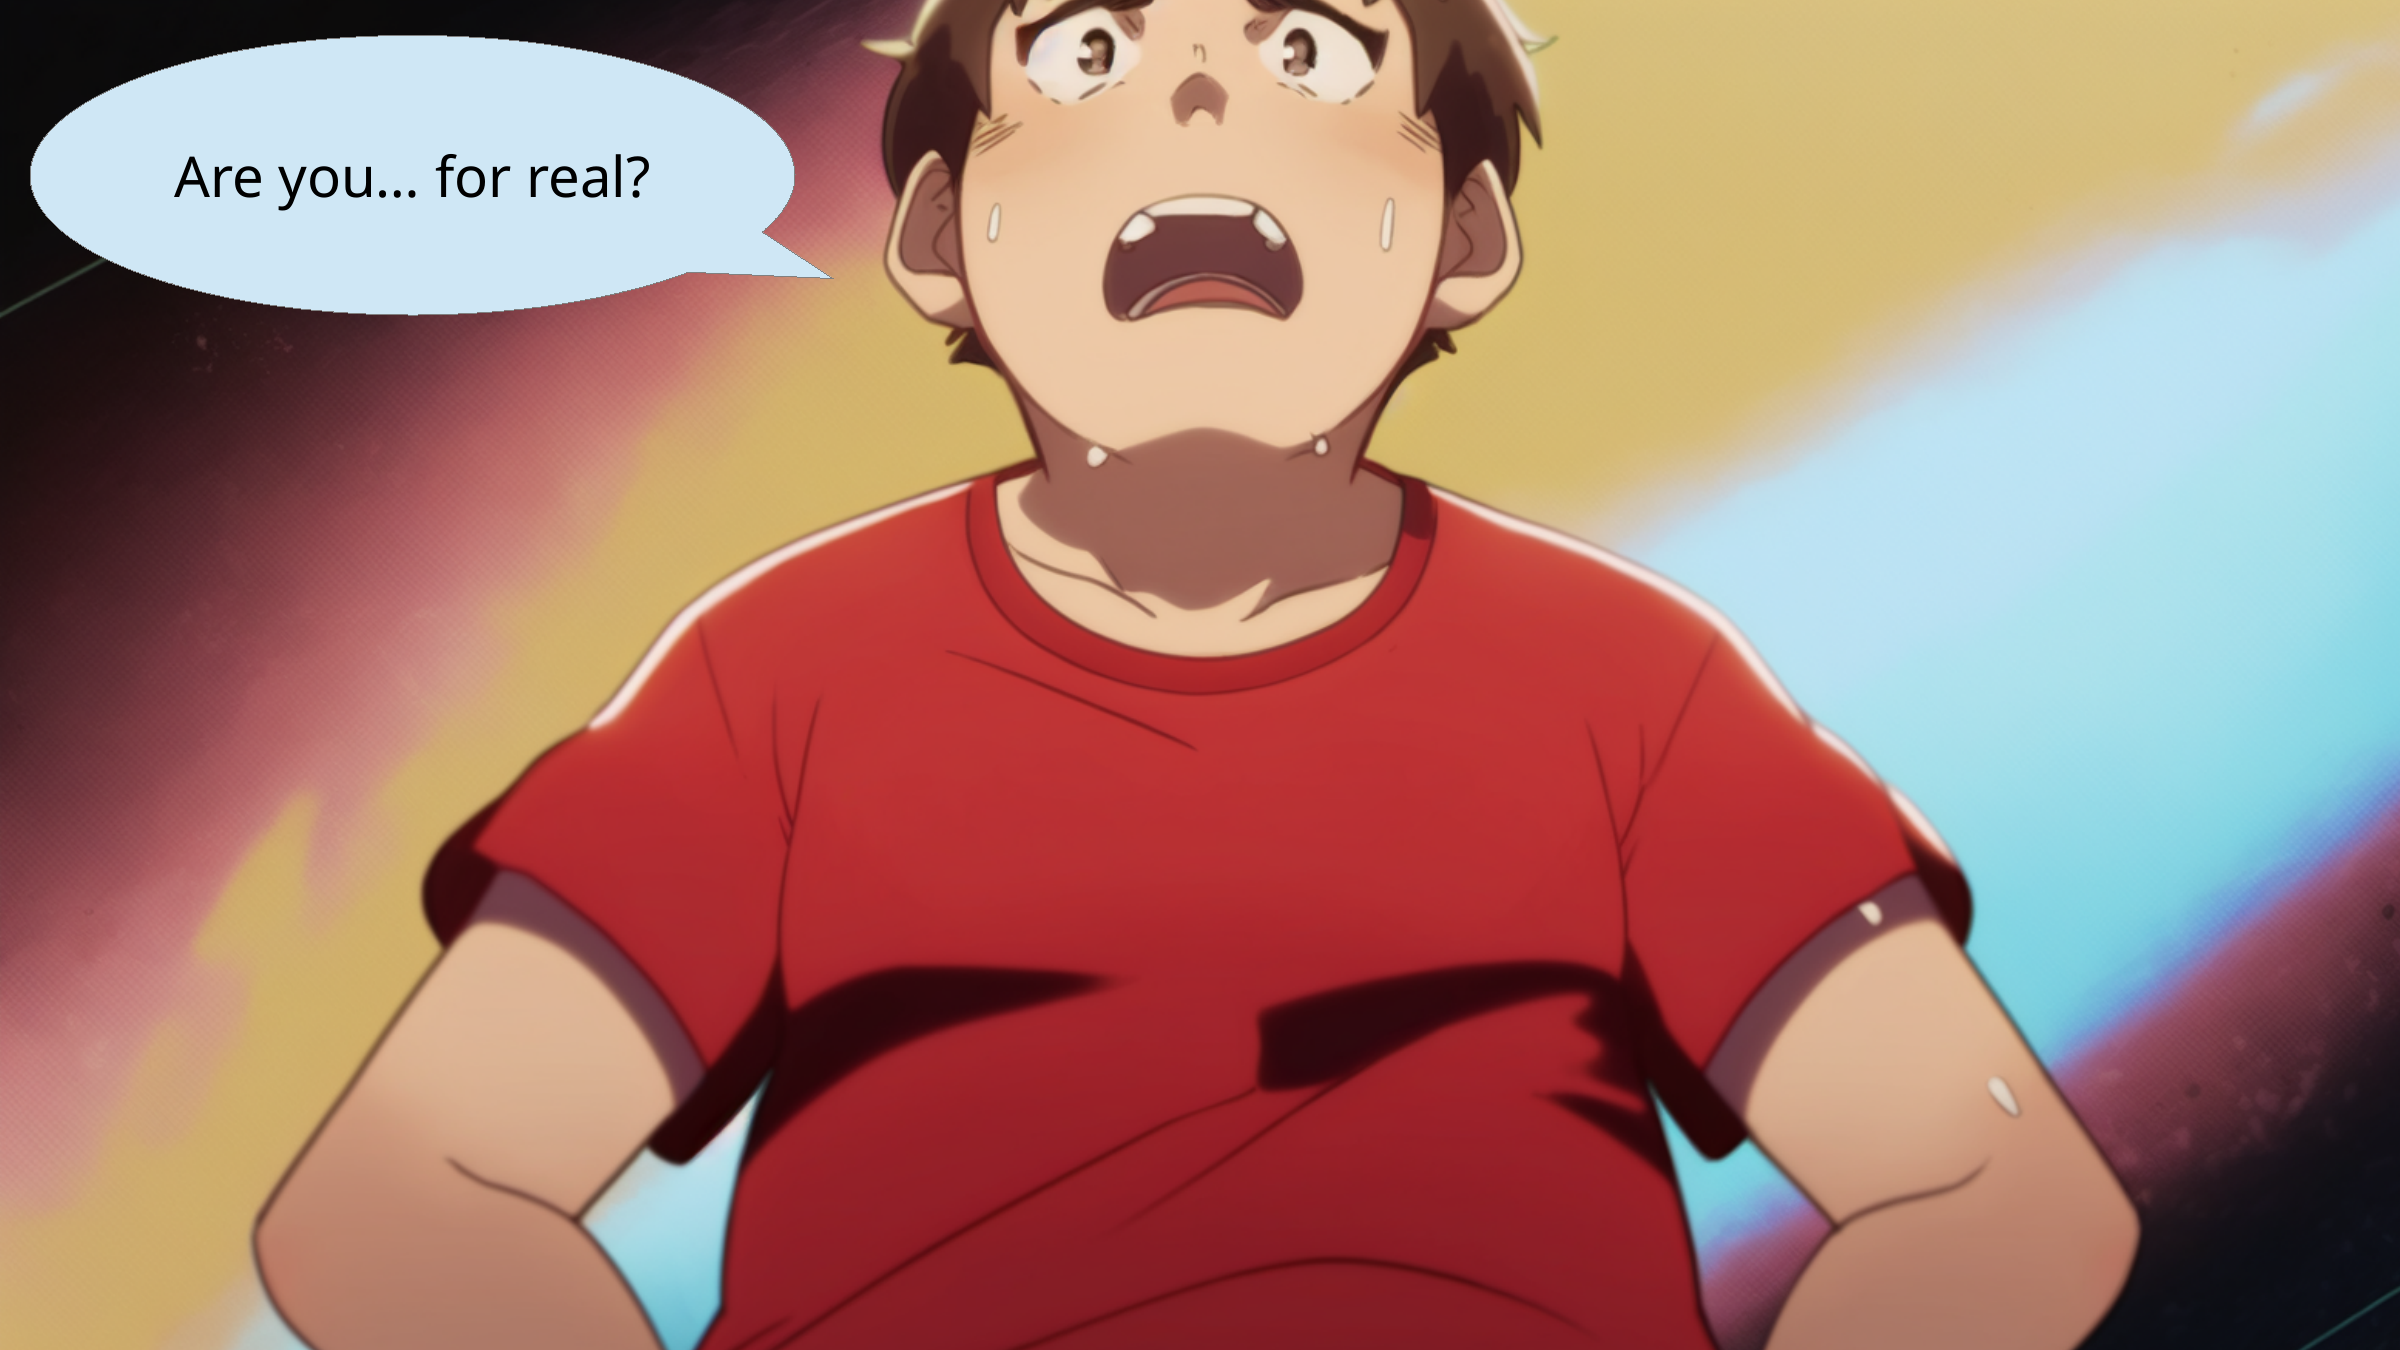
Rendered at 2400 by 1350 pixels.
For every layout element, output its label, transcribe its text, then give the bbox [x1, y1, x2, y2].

text_box Are you… for real? [30, 35, 834, 316]
picture [0, 0, 2400, 1350]
